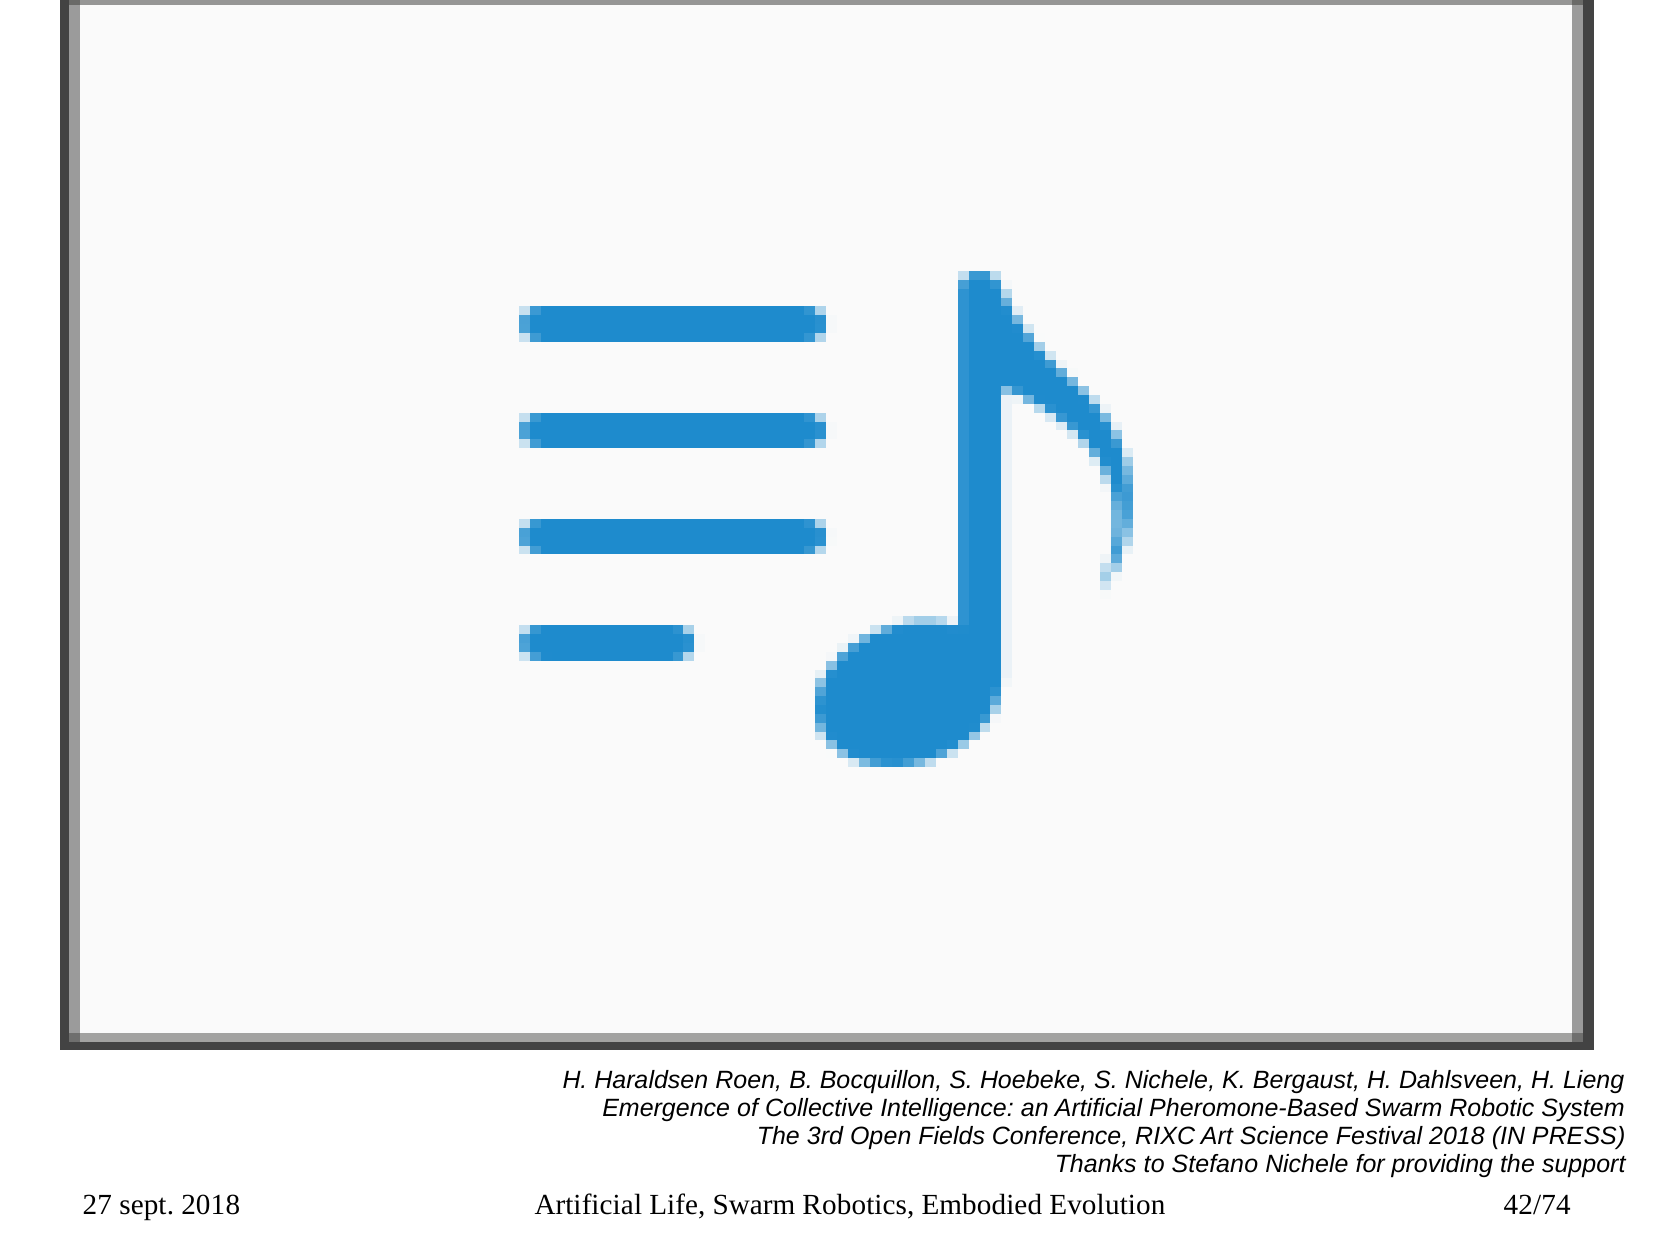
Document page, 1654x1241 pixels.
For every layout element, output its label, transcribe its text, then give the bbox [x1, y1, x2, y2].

text_box H. Haraldsen Roen, B. Bocquillon, S. Hoebeke, S. Nichele, K. Bergaust, H. Dahlsveen, H. Lieng Emergence of Collective Intelligence: an Artificial Pheromone-Based Swarm Robotic System The 3rd Open Fields Conference, RIXC Art Science Festival 2018 (IN PRESS) Thanks to Stefano Nichele for providing the support [177, 1058, 1642, 1186]
text_box [59, 0, 1595, 1052]
